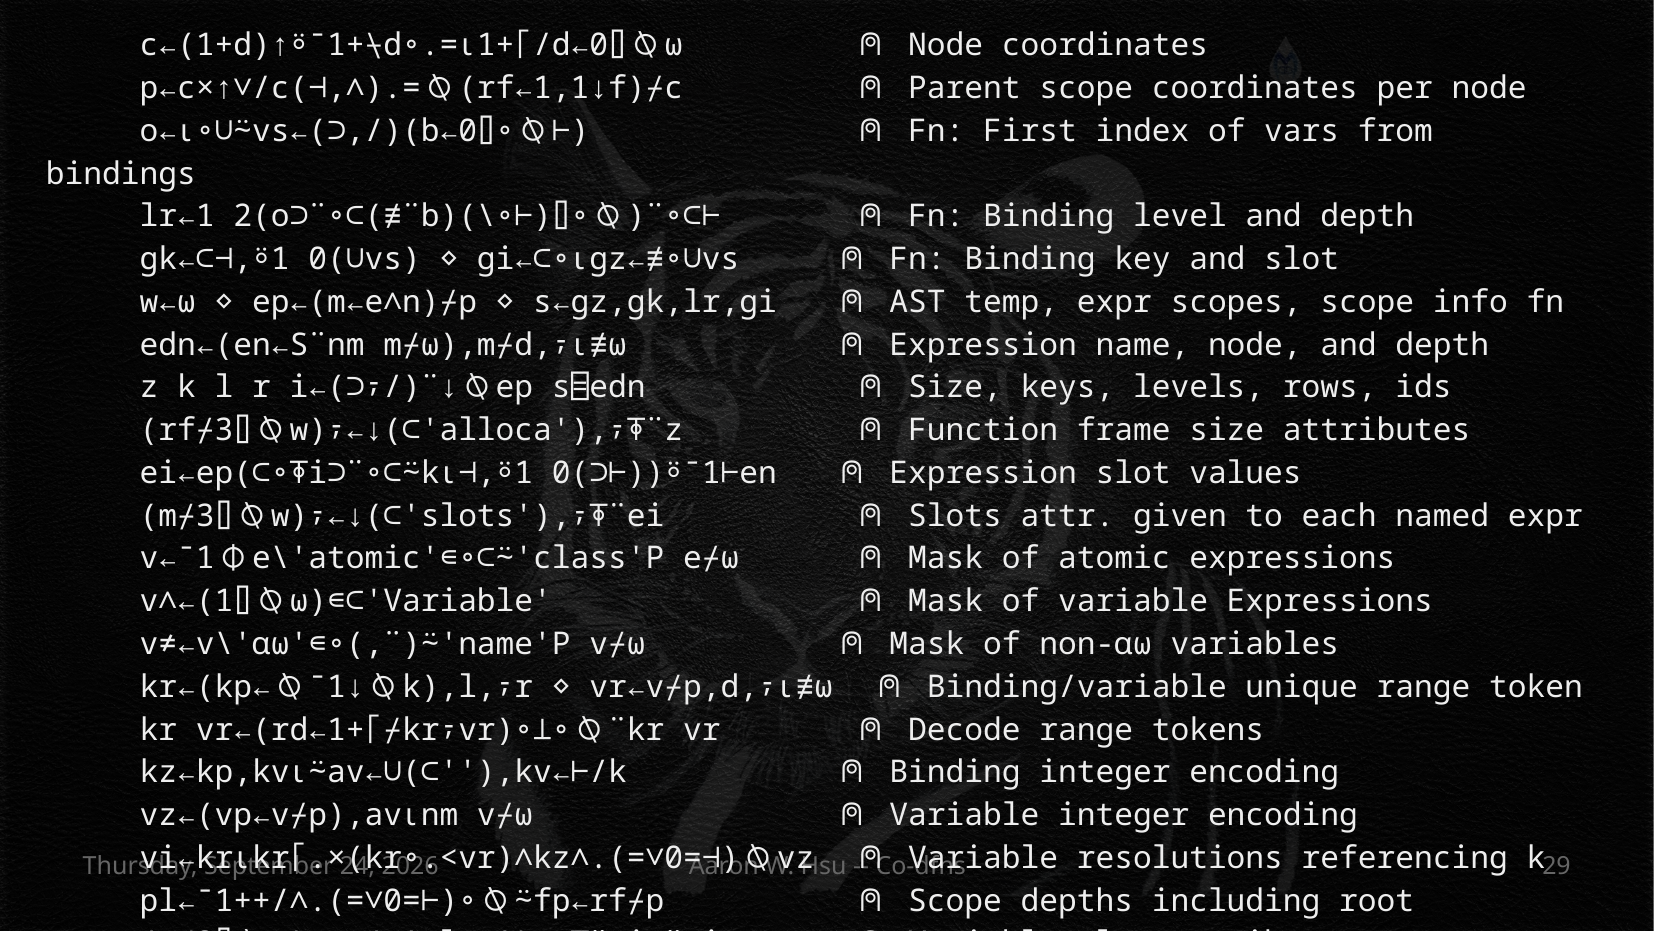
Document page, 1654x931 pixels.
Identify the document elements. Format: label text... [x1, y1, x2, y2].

text_box c←(1+d)↑⍤¯1+⍀d∘.=⍳1+⌈/d←0⌷⍉⍵ ⍝ Node coordinates p←c×↑∨/c(⊣,∧).=⍉(rf←1,1↓f)⌿c ⍝ Parent scope coordinates per node o←⍳∘∪⍨vs←(⊃,/)(b←0⌷∘⍉⊢) ⍝ Fn: First index of vars from bindings lr←1 2(o⊃¨∘⊂(≢¨b)(\∘⊢)⌷∘⍉)¨∘⊂⊢ ⍝ Fn: Binding level and depth gk←⊂⊣,⍤1 0(∪vs) ⋄ gi←⊂∘⍳gz←≢∘∪vs ⍝ Fn: Binding key and slot w←⍵ ⋄ ep←(m←e∧n)⌿p ⋄ s←gz,gk,lr,gi ⍝ AST temp, expr scopes, scope info fn edn←(en←S¨nm m⌿⍵),m⌿d,⍪⍳≢⍵ ⍝ Expression name, node, and depth z k l r i←(⊃⍪/)¨↓⍉ep s⌸edn ⍝ Size, keys, levels, rows, ids (rf⌿3⌷⍉w)⍪←↓(⊂'alloca'),⍪⍕¨z ⍝ Function frame size attributes ei←ep(⊂∘⍕i⊃¨∘⊂⍨k⍳⊣,⍤1 0(⊃⊢))⍤¯1⊢en ⍝ Expression slot values (m⌿3⌷⍉w)⍪←↓(⊂'slots'),⍪⍕¨ei ⍝ Slots attr. given to each named expr v←¯1⌽e\'atomic'∊∘⊂⍨'class'P e⌿⍵ ⍝ Mask of atomic expressions v∧←(1⌷⍉⍵)∊⊂'Variable' ⍝ Mask of variable Expressions v≠←v\'⍺⍵'∊∘(,¨)⍨'name'P v⌿⍵ ⍝ Mask of non-⍺⍵ variables kr←(kp←⍉¯1↓⍉k),l,⍪r ⋄ vr←v⌿p,d,⍪⍳≢⍵ ⍝ Binding/variable unique range token kr vr←(rd←1+⌈⌿kr⍪vr)∘⊥∘⍉¨kr vr ⍝ Decode range tokens kz←kp,kv⍳⍨av←∪(⊂''),kv←⊢/k ⍝ Binding integer encoding vz←(vp←v⌿p),av⍳nm v⌿⍵ ⍝ Variable integer encoding vi←kr⍳kr⌈.×(kr∘.<vr)∧kz∧.(=∨0=⊣)⍉vz ⍝ Variable resolutions referencing k pl←¯1++/∧.(=∨0=⊢)∘⍉⍨fp←rf⌿p ⍝ Scope depths including root (v⌿3⌷⍉w)⍪←↓(⊂'slot'),⍪⍕¨vi⊃¨⊂i ⍝ Variable slot attribute ve←⊃-/(pl⊃¨∘⊂⍨fp⍳⊢)¨vp(kp[vi;]) ⍝ Variable environment references (v⌿3⌷⍉w)⍪←↓(⊂'env'),⍪⍕¨ve ⍝ Variable environment attributes [31, 15, 1606, 853]
picture [0, 0, 1654, 931]
